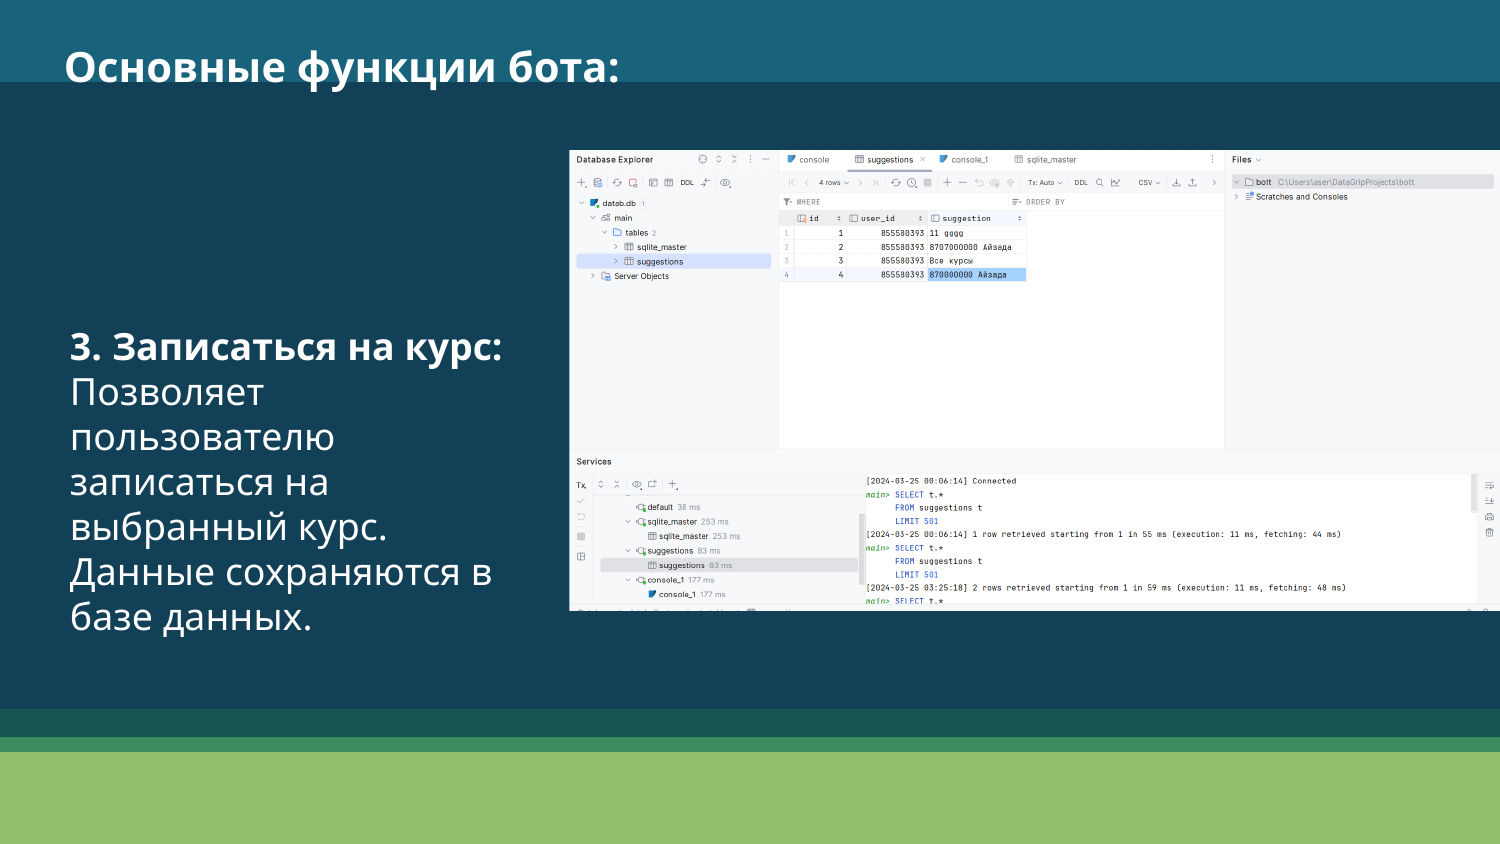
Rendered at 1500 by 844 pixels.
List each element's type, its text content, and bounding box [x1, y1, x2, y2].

title Основные функции бота: [0, 25, 685, 92]
text_box 3. Записаться на курс: Позволяет пользователю записаться на выбранный курс. Данные сохраняются в базе данных. [55, 315, 520, 559]
picture [569, 150, 1500, 611]
